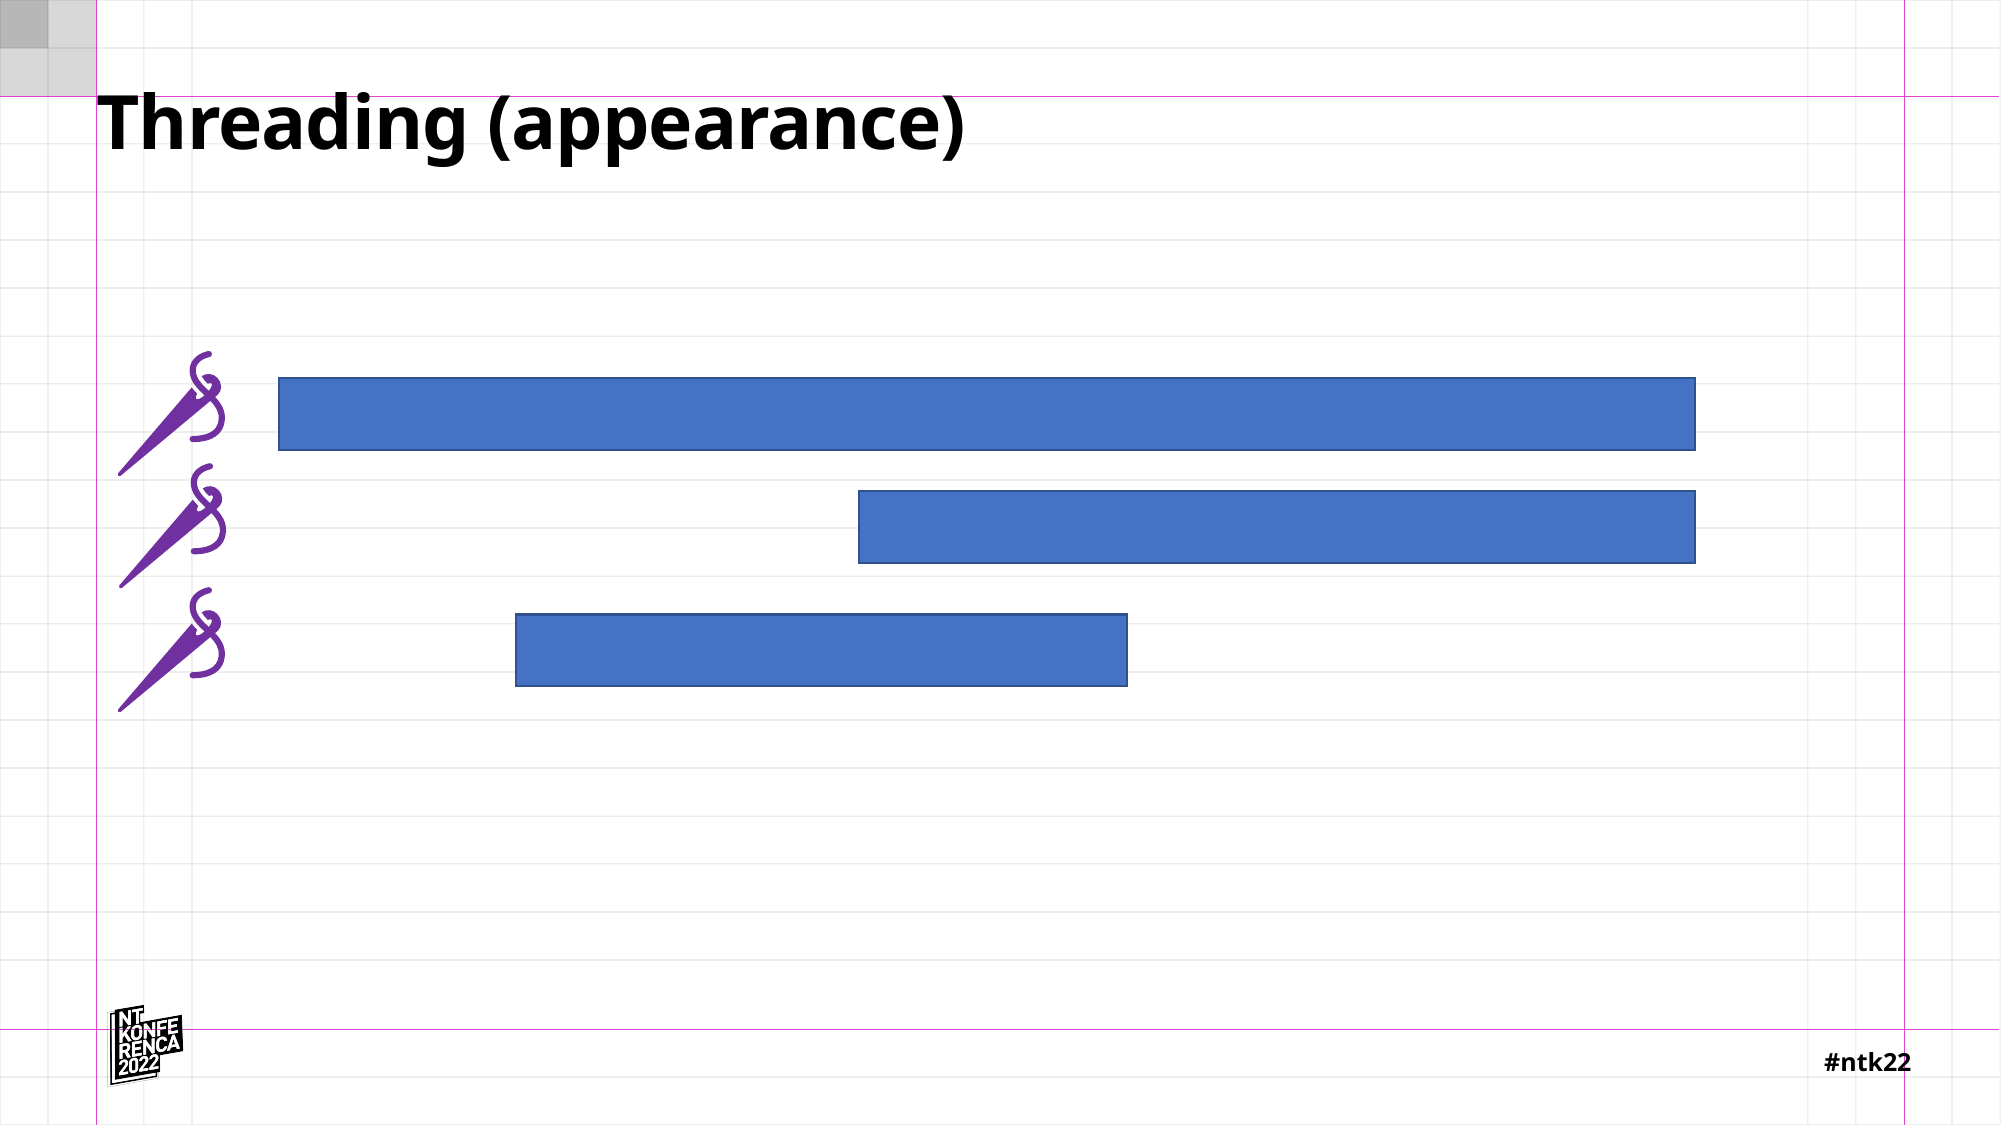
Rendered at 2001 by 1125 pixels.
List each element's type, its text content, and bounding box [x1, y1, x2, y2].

text_box [859, 491, 1695, 563]
text_box [279, 378, 1695, 450]
picture [96, 339, 248, 726]
text_box [516, 615, 1127, 686]
title Threading (appearance) [96, 75, 1904, 166]
